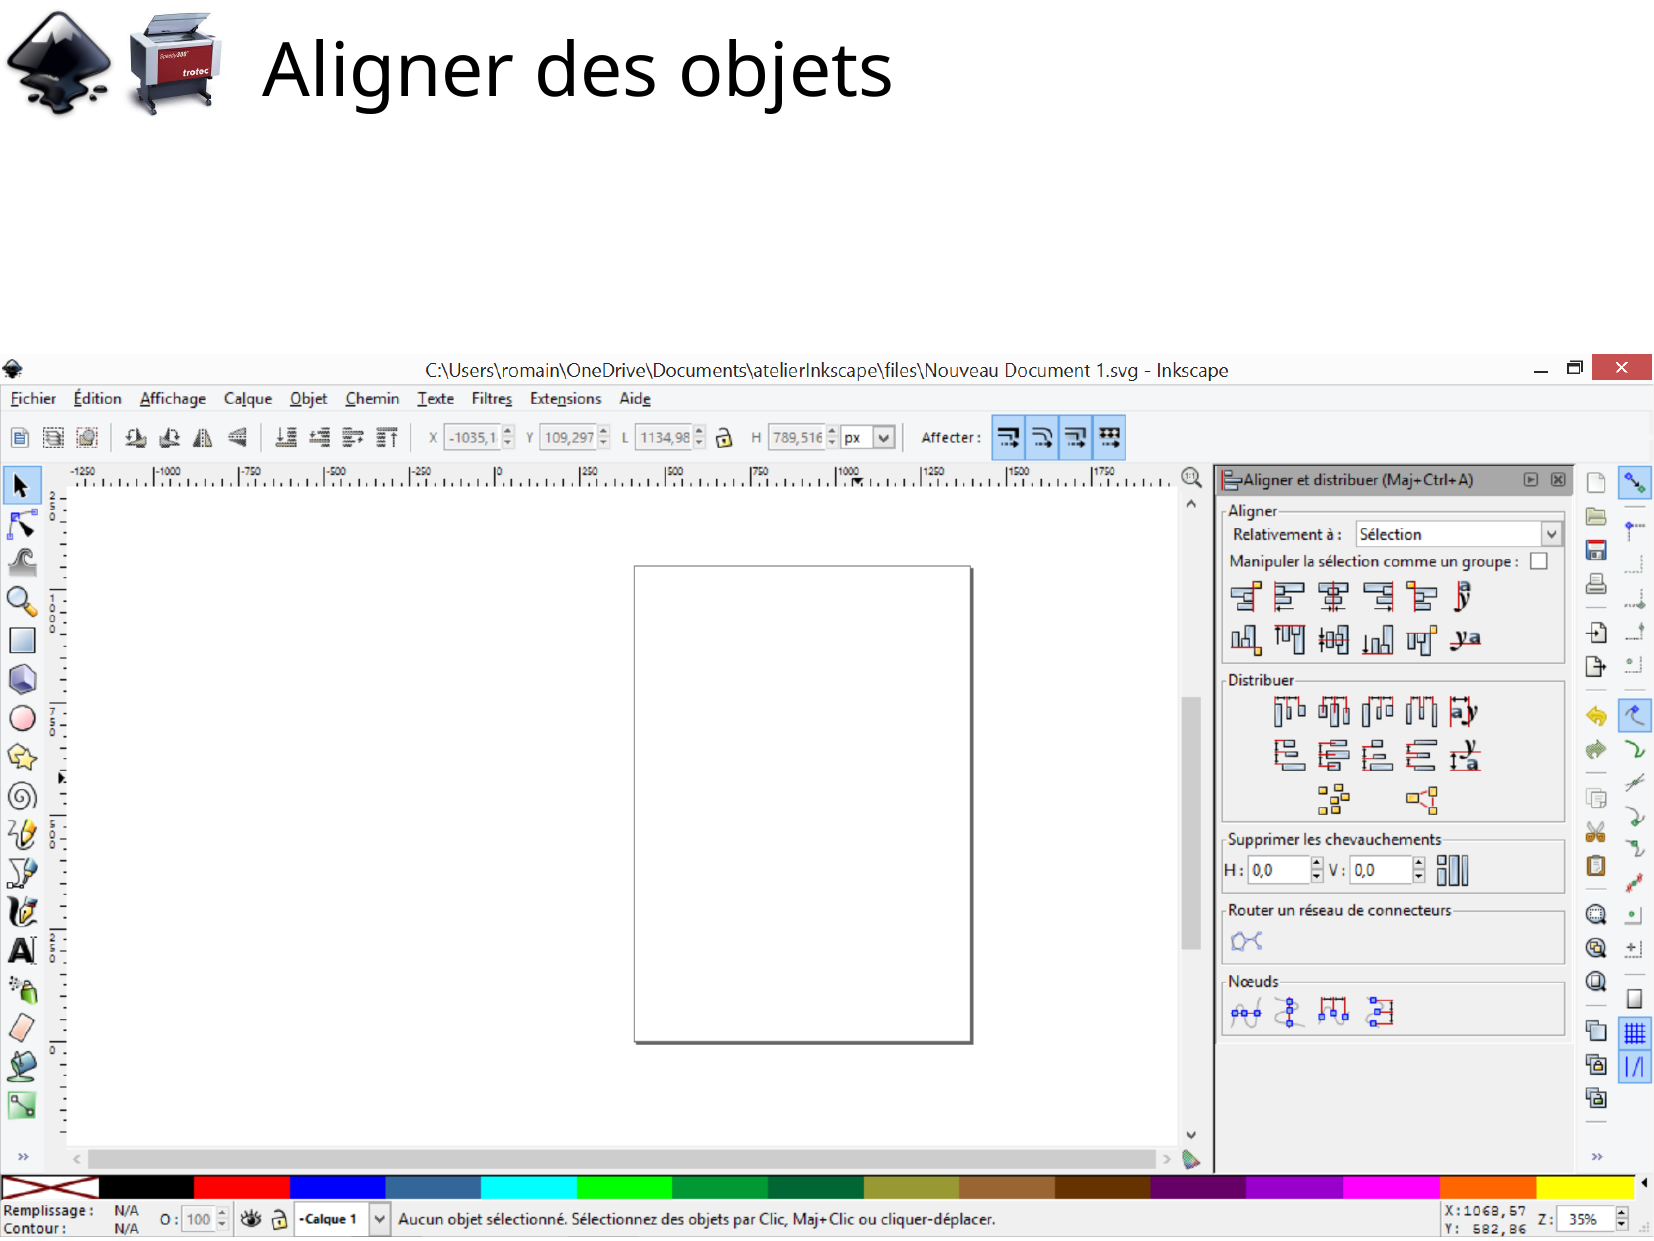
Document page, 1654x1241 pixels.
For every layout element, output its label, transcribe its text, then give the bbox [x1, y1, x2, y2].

picture [0, 5, 233, 125]
picture [0, 354, 1654, 1237]
text_box Aligner des objets [248, 9, 785, 120]
